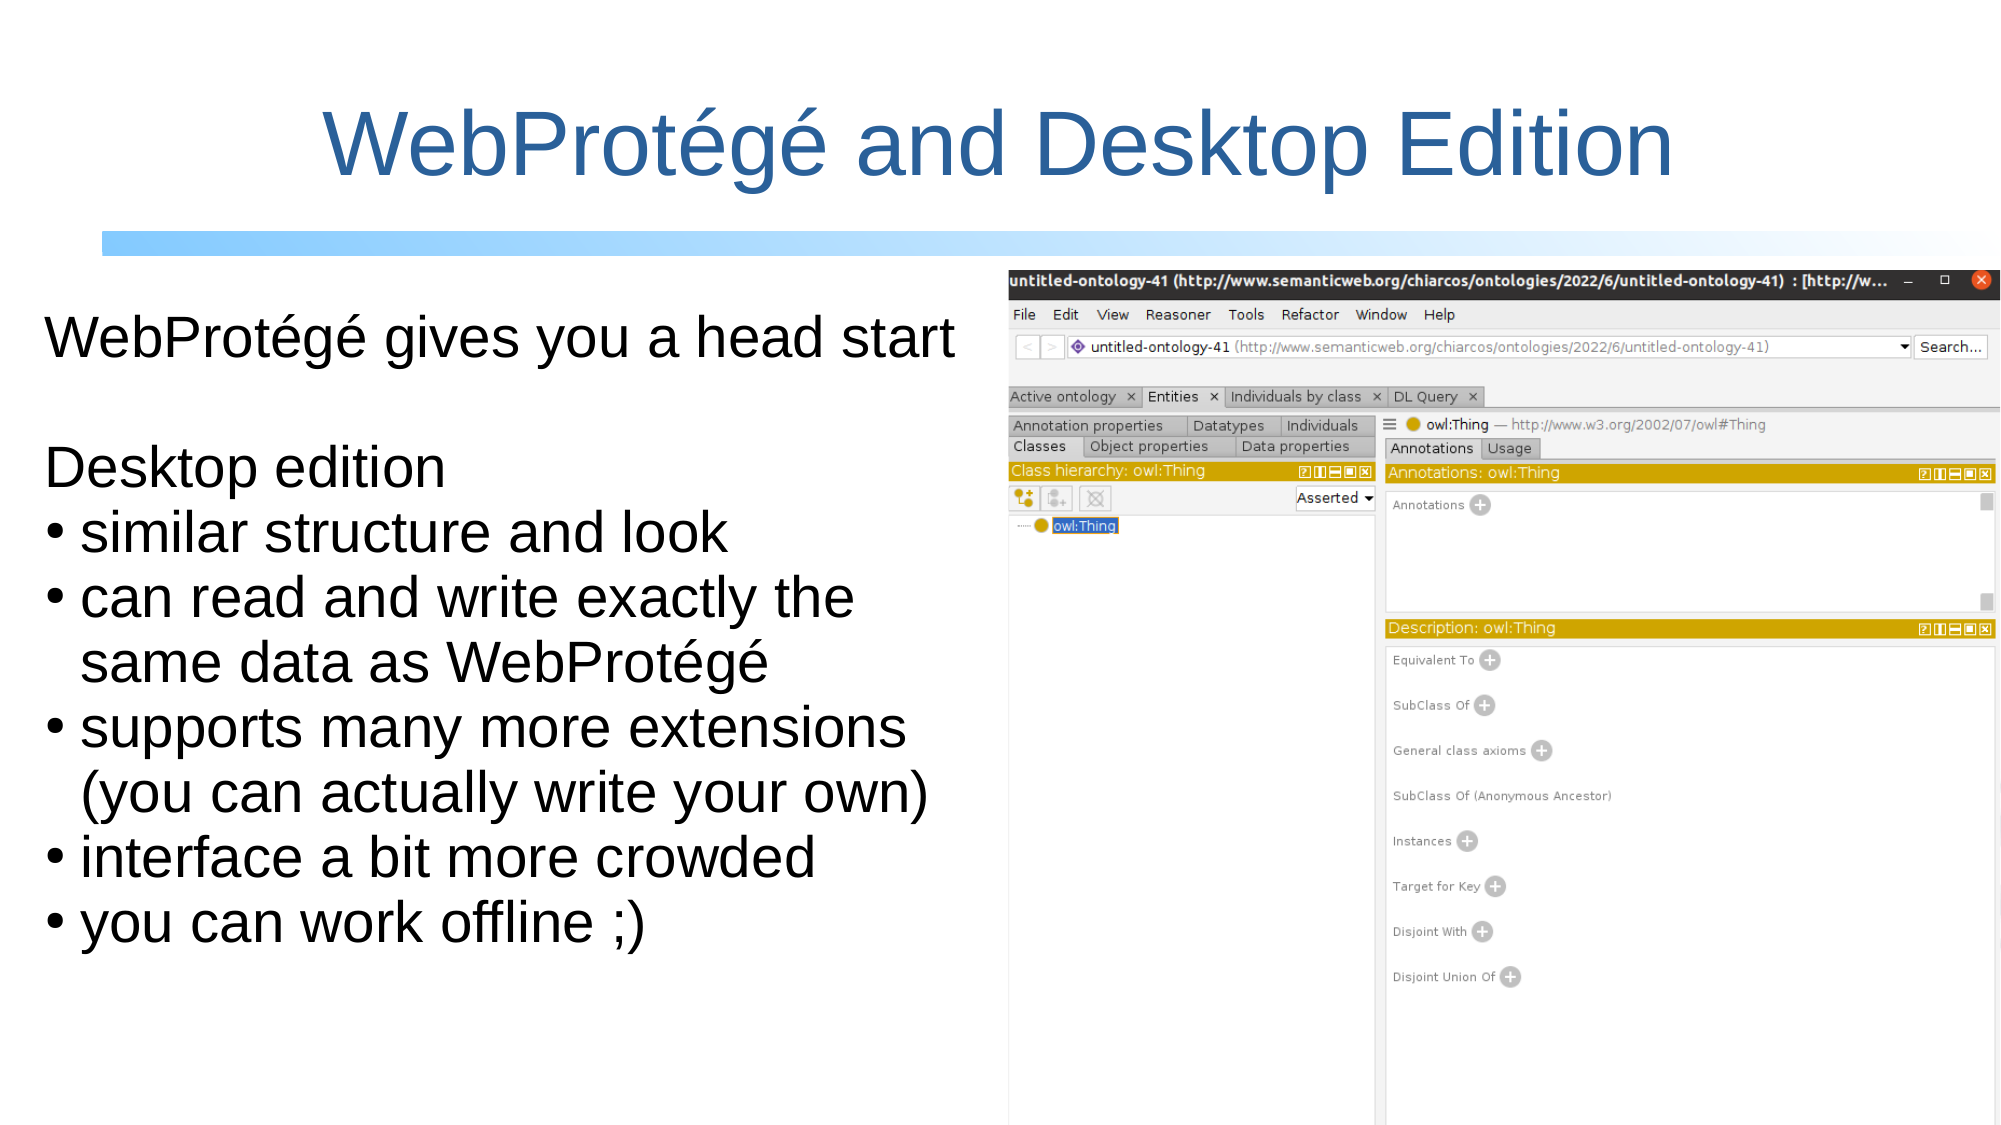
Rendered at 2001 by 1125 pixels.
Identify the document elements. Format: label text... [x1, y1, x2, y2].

picture [1008, 270, 2001, 1125]
text_box WebProtégé gives you a head start Desktop edition similar structure and look can read and write exactly the same data as WebProtégé supports many more extensions (you can actually write your own) interface a bit more crowded you can work offline ;) [30, 297, 991, 1105]
title WebProtégé and Desktop Edition [99, 45, 1900, 233]
